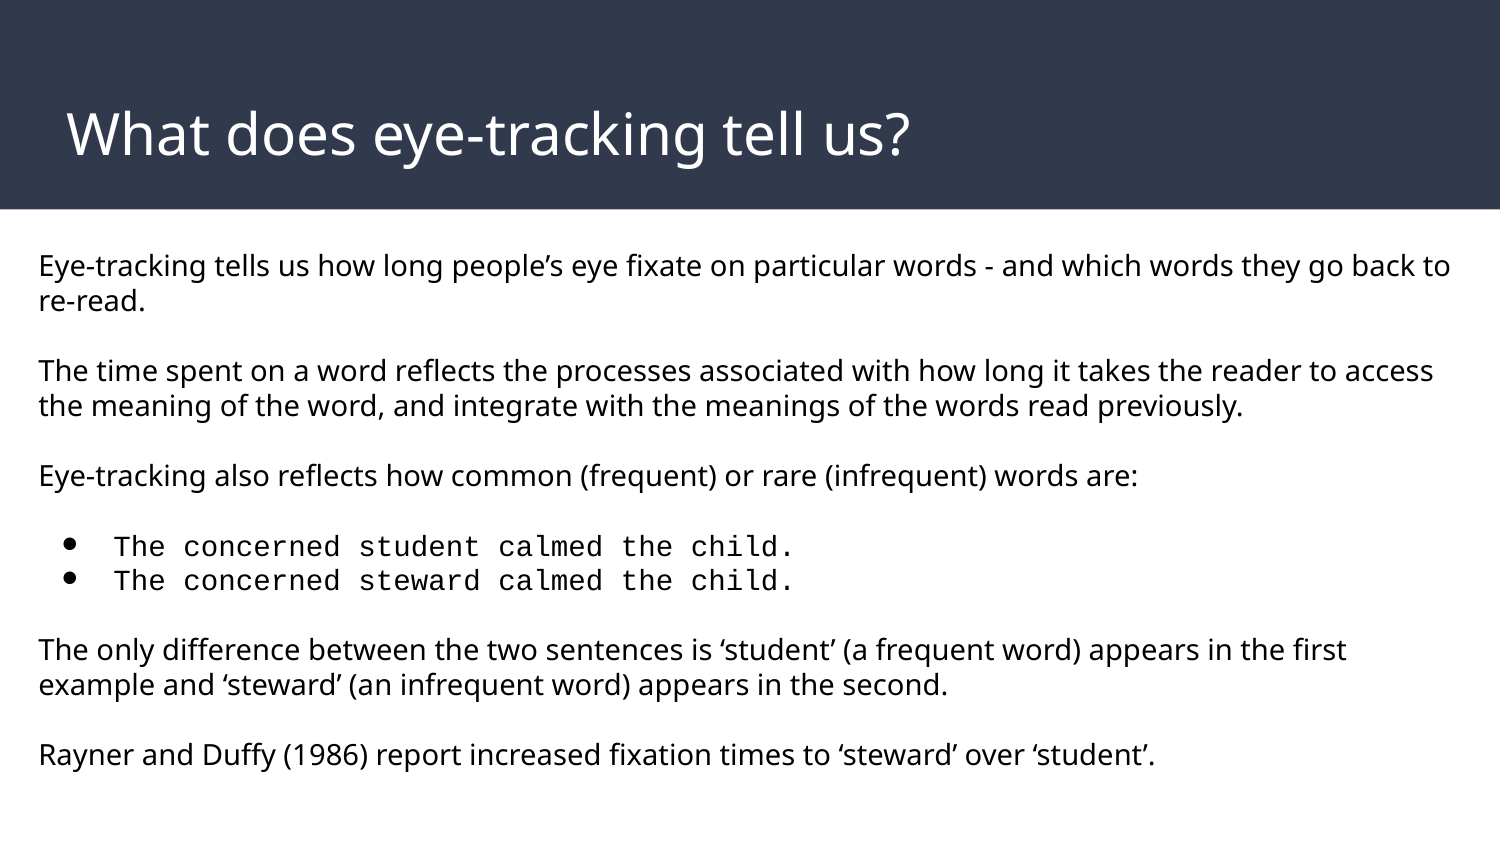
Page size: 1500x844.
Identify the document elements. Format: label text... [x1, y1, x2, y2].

title What does eye-tracking tell us? [51, 82, 1449, 185]
text_box Eye-tracking tells us how long people’s eye fixate on particular words - and which words they go back to re-read. The time spent on a word reflects the processes associated with how long it takes the reader to access the meaning of the word, and integrate with the meanings of the words read previously. Eye-tracking also reflects how common (frequent) or rare (infrequent) words are: The concerned student calmed the child. The concerned steward calmed the child. The only difference between the two sentences is ‘student’ (a frequent word) appears in the first example and ‘steward’ (an infrequent word) appears in the second. Rayner and Duffy (1986) report increased fixation times to ‘steward’ over ‘student’. [23, 232, 1475, 824]
